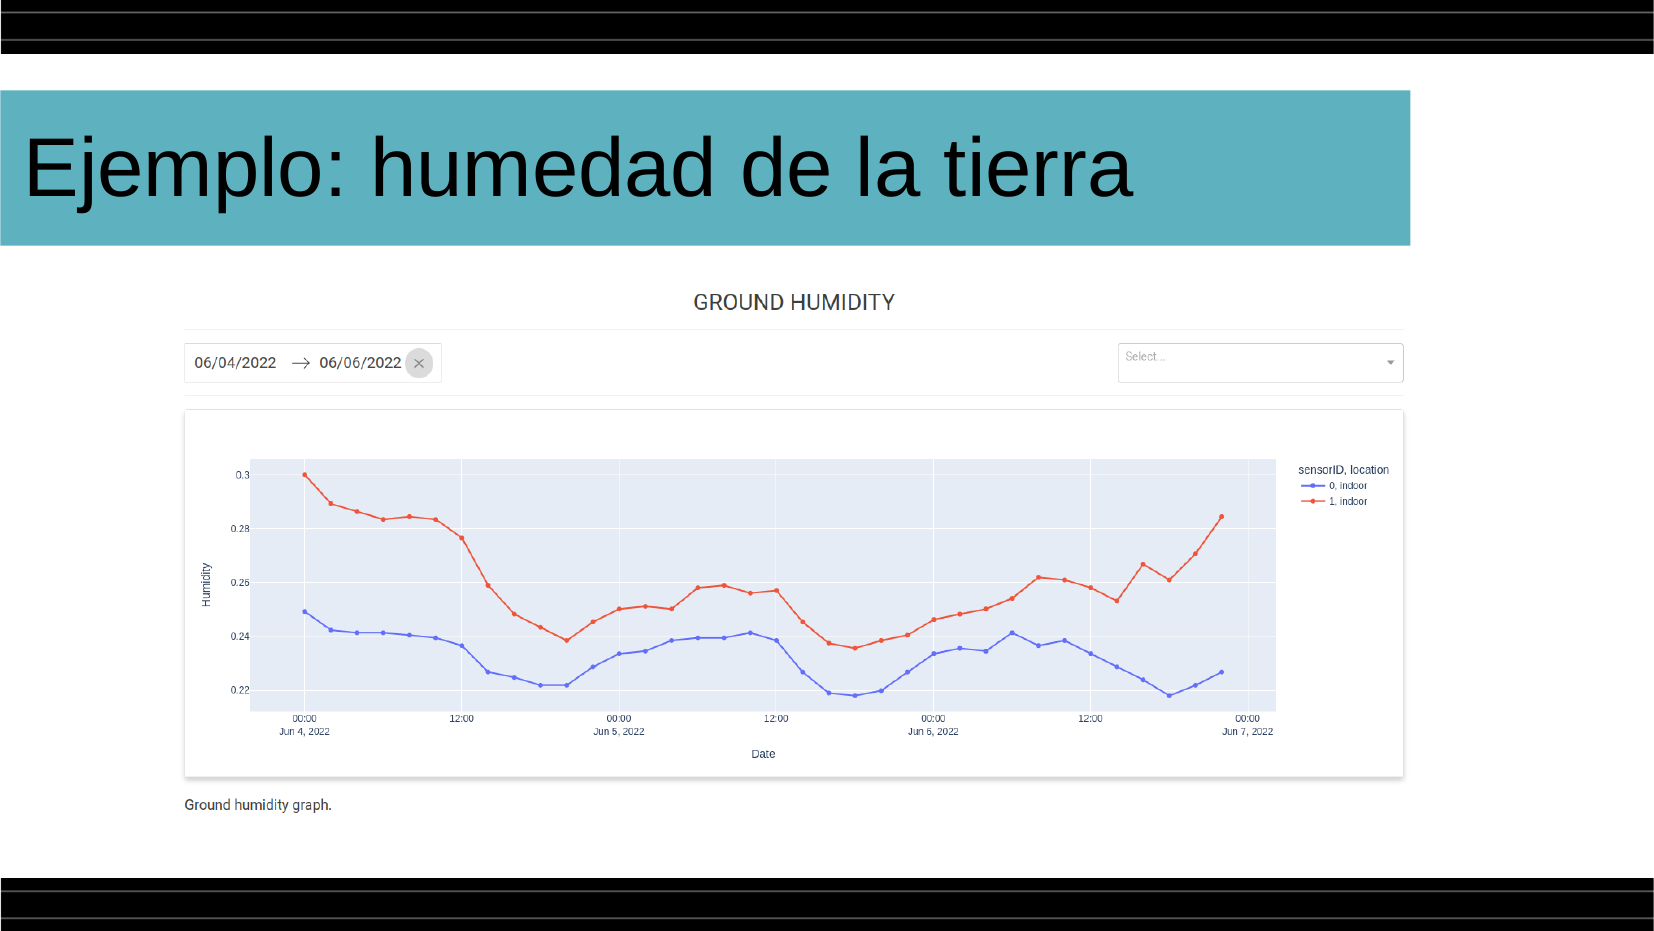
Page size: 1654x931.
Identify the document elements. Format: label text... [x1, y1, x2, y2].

title Ejemplo: humedad de la tierra [0, 90, 1411, 246]
picture [0, 0, 1654, 54]
picture [0, 878, 1654, 931]
picture [150, 264, 1440, 826]
